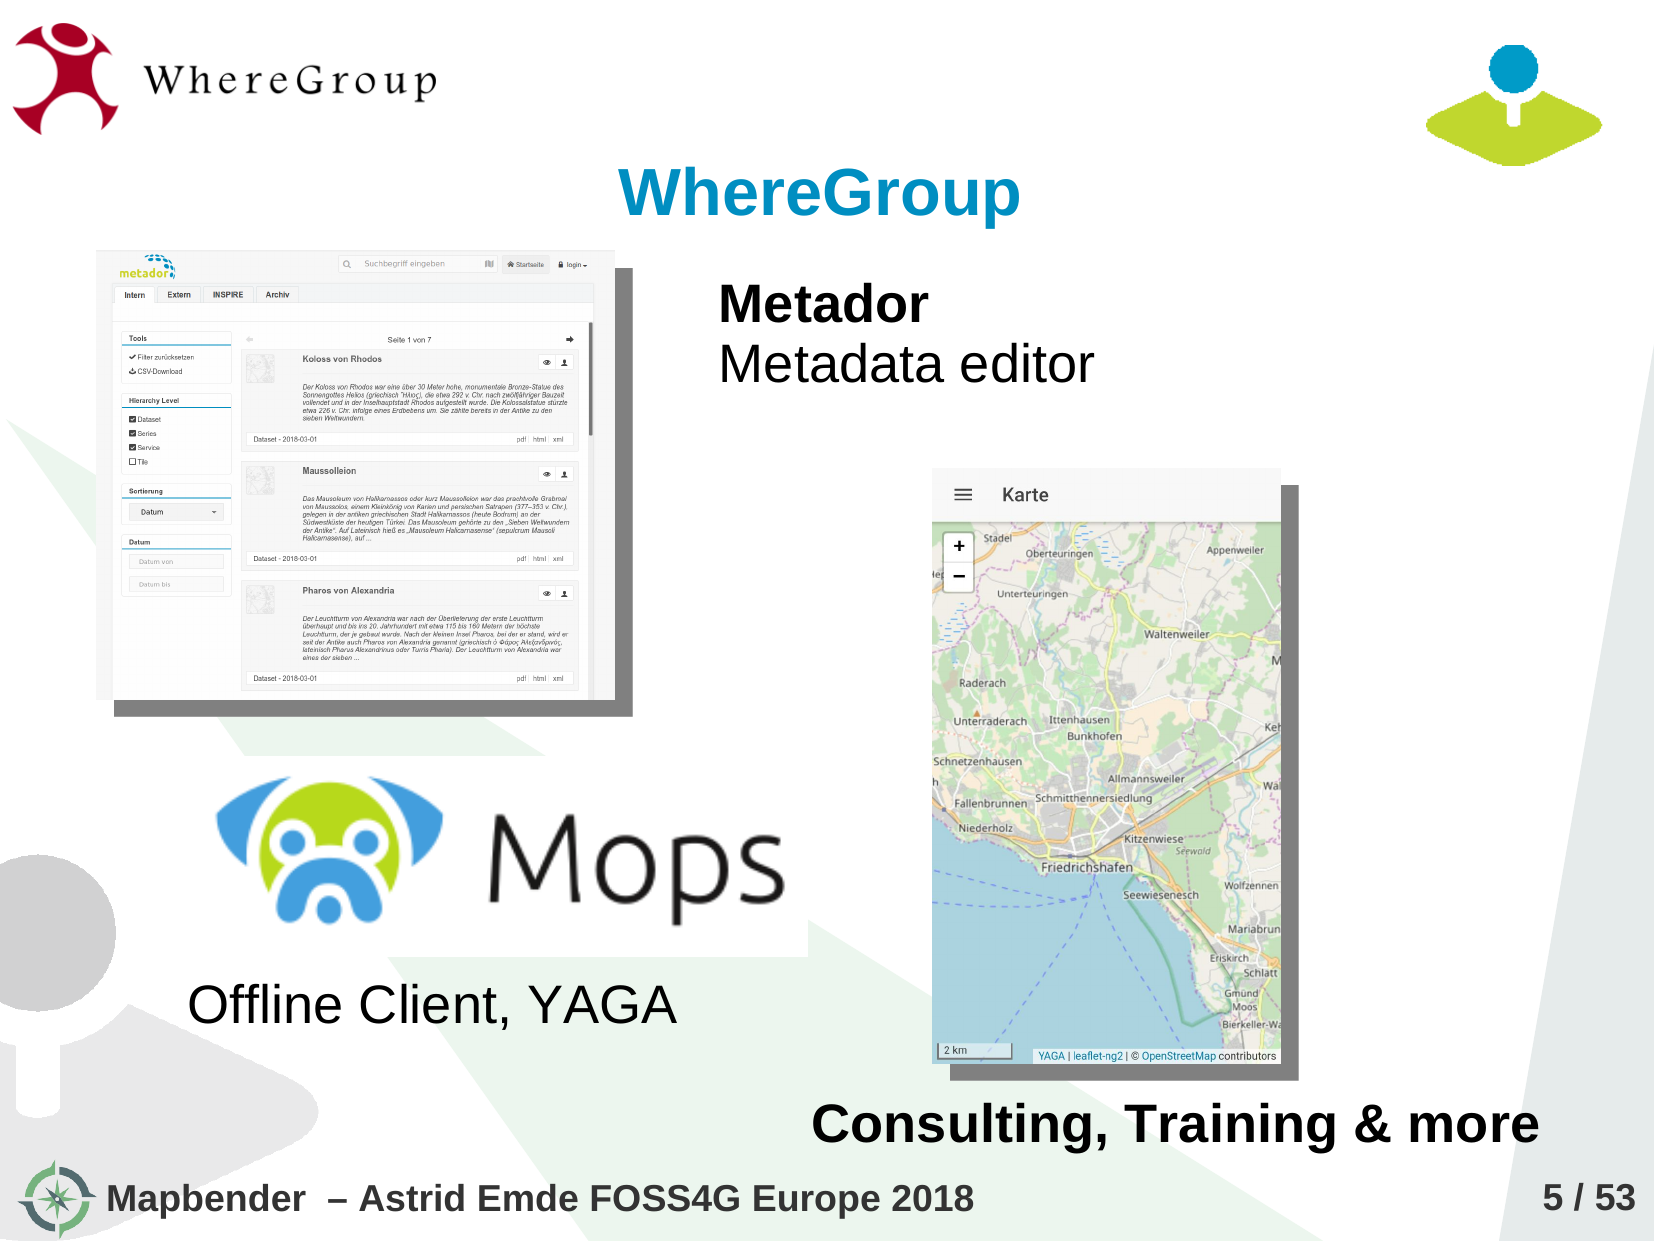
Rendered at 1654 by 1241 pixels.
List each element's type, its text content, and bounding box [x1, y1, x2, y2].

picture [1426, 45, 1604, 166]
picture [16, 1158, 98, 1240]
picture [932, 468, 1281, 1064]
picture [195, 756, 808, 957]
title WhereGroup [76, 118, 1565, 266]
picture [12, 23, 436, 135]
text_box Consulting, Training & more [796, 1086, 1654, 1241]
text_box Metador Metadata editor [703, 265, 1127, 418]
text_box Offline Client, YAGA [172, 966, 871, 1087]
picture [96, 250, 615, 700]
